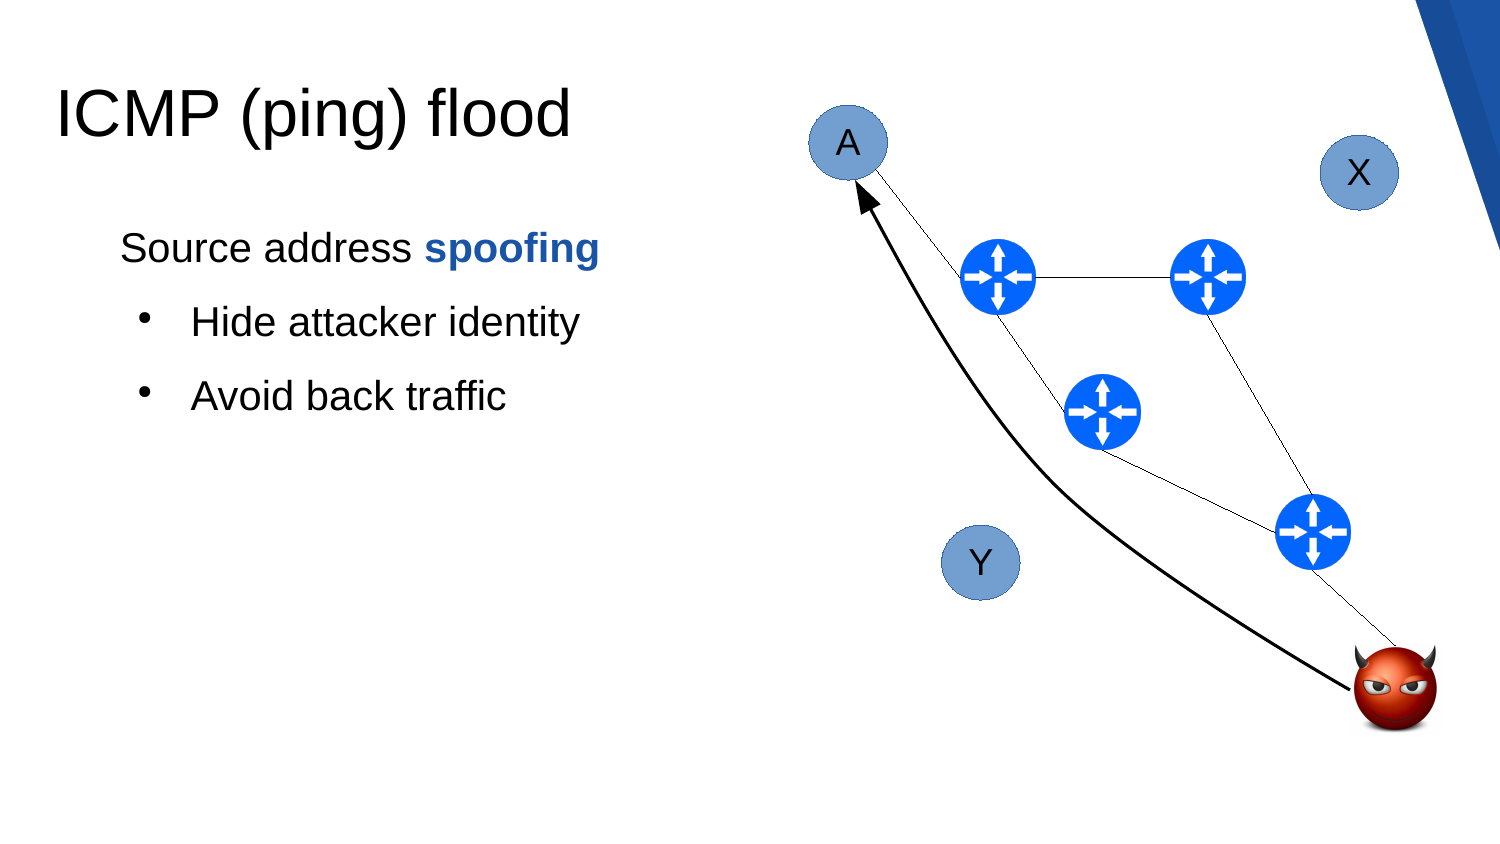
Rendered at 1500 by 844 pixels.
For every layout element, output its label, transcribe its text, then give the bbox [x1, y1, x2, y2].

picture [1275, 494, 1351, 571]
text_box A [808, 105, 888, 181]
picture [960, 239, 1036, 316]
list Source address spoofing Hide attacker identity Avoid back traffic [104, 205, 809, 601]
title ICMP (ping) flood [40, 97, 829, 166]
picture [1170, 239, 1246, 316]
text_box X [1320, 135, 1399, 211]
picture [1064, 374, 1141, 451]
picture [1350, 644, 1441, 736]
text_box Y [941, 525, 1021, 601]
